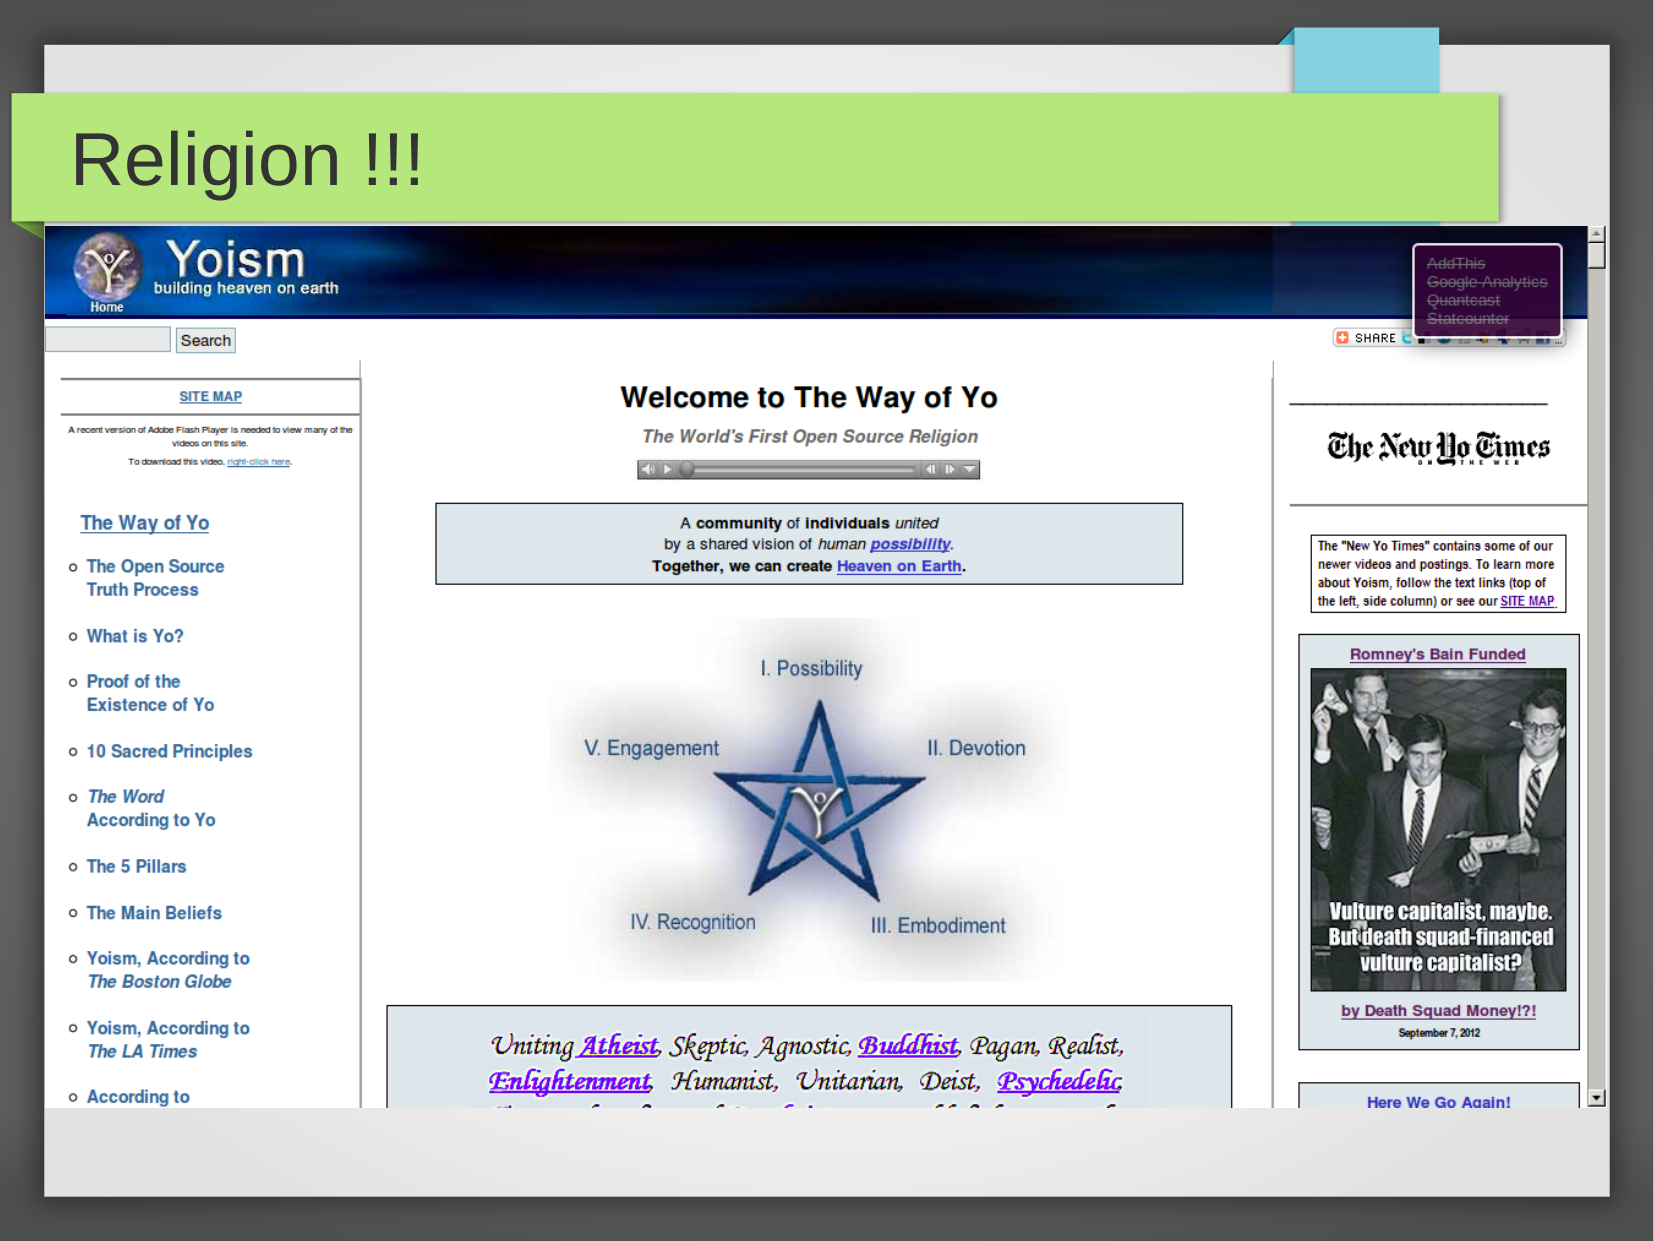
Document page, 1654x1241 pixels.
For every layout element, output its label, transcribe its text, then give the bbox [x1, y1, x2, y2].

title Religion !!! [70, 106, 1229, 213]
picture [0, 0, 1654, 1241]
